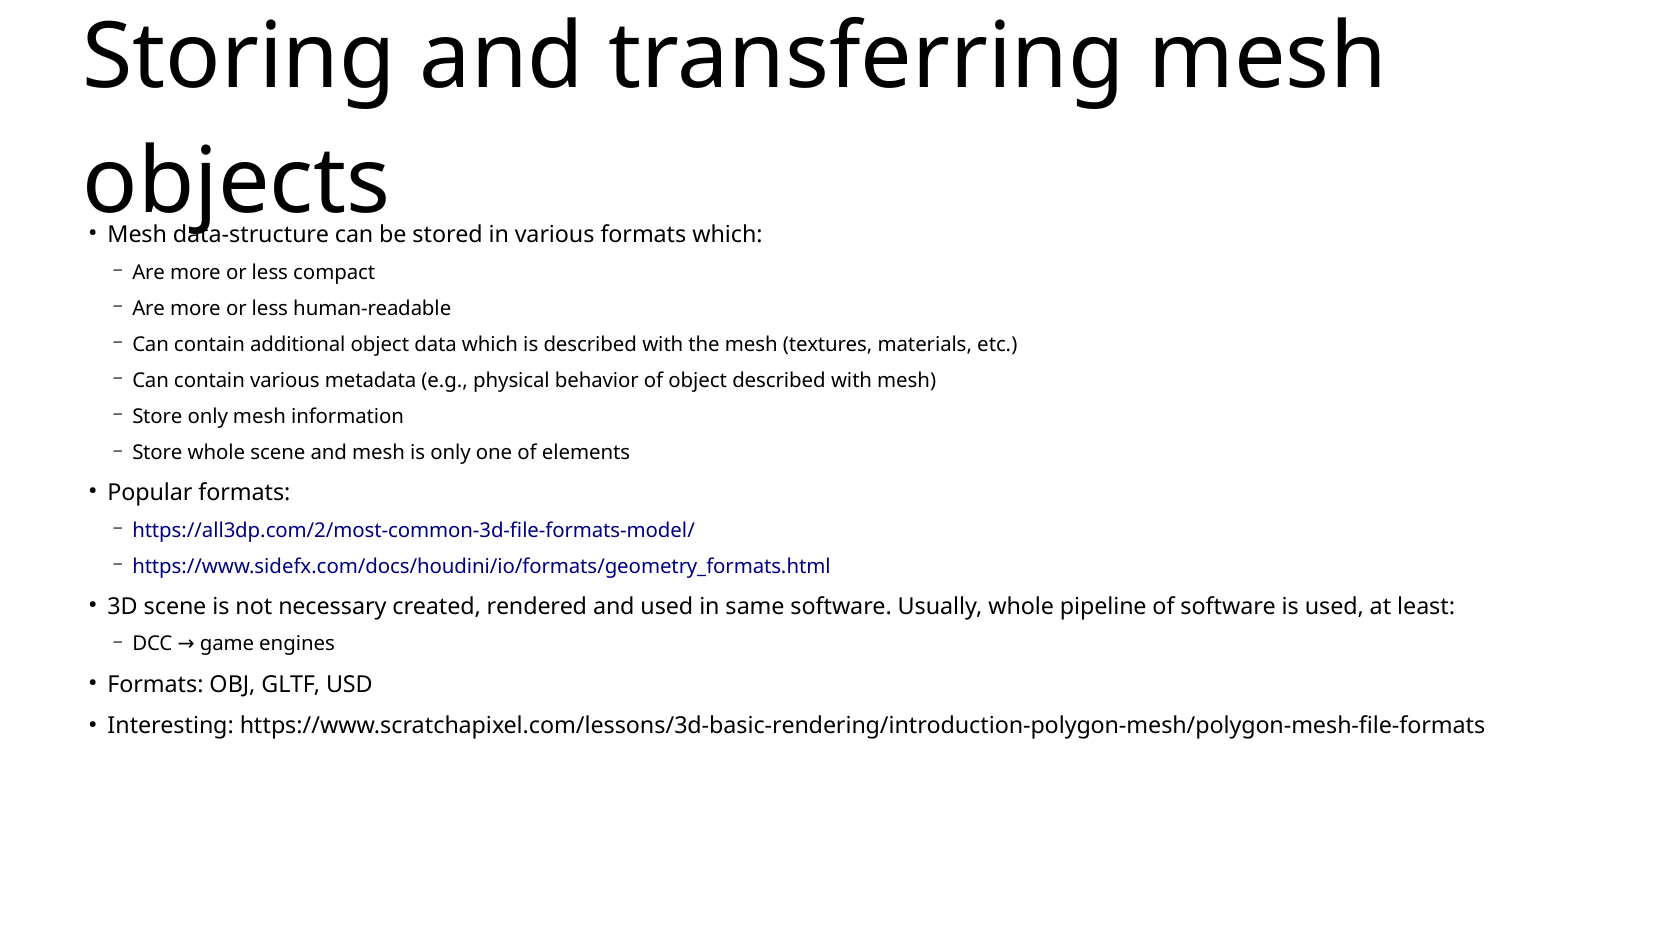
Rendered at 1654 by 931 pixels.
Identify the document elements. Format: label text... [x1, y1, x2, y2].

list Mesh data-structure can be stored in various formats which: Are more or less compact Are more or less human-readable Can contain additional object data which is described with the mesh (textures, materials, etc.) Can contain various metadata (e.g., physical behavior of object described with mesh) Store only mesh information Store whole scene and mesh is only one of elements Popular formats: https://all3dp.com/2/most-common-3d-file-formats-model/ https://www.sidefx.com/docs/houdini/io/formats/geometry_formats.html 3D scene is not necessary created, rendered and used in same software. Usually, whole pipeline of software is used, at least: DCC → game engines Formats: OBJ, GLTF, USD Interesting: https://www.scratchapixel.com/lessons/3d-basic-rendering/introduction-polygon-mesh/polygon-mesh-file-formats [82, 217, 1571, 758]
title Storing and transferring mesh objects [82, 7, 1571, 217]
